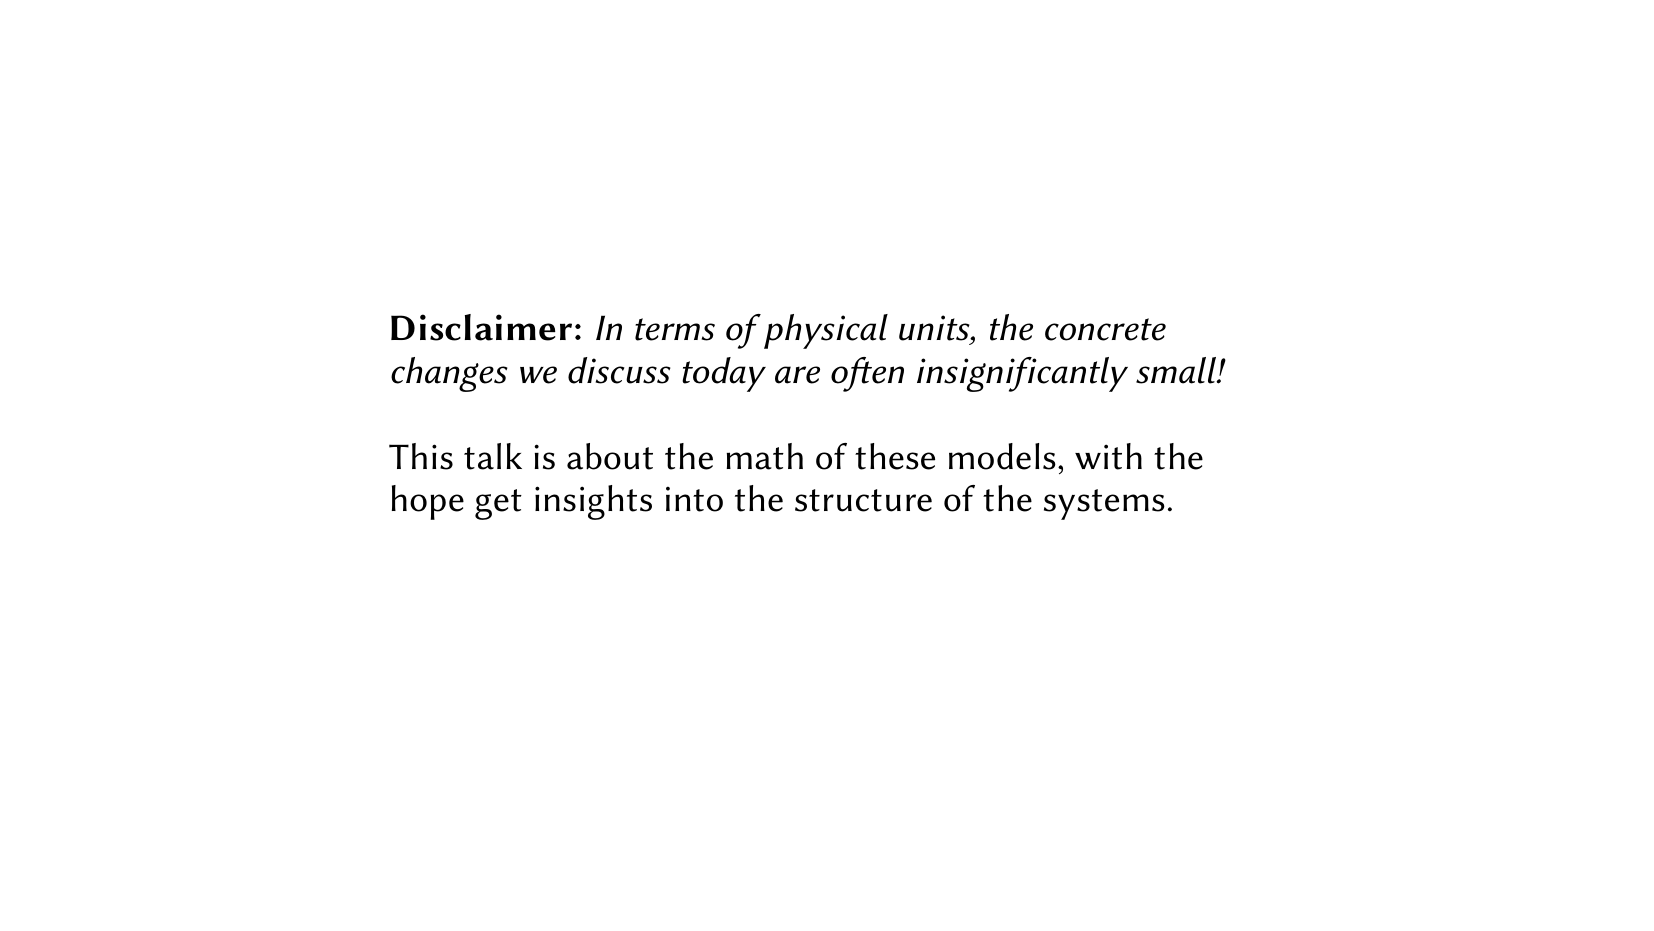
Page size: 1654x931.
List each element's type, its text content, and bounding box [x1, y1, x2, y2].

text_box Disclaimer: In terms of physical units, the concrete changes we discuss today are often insignificantly small! This talk is about the math of these models, with the hope get insights into the structure of the systems. [374, 299, 1238, 529]
